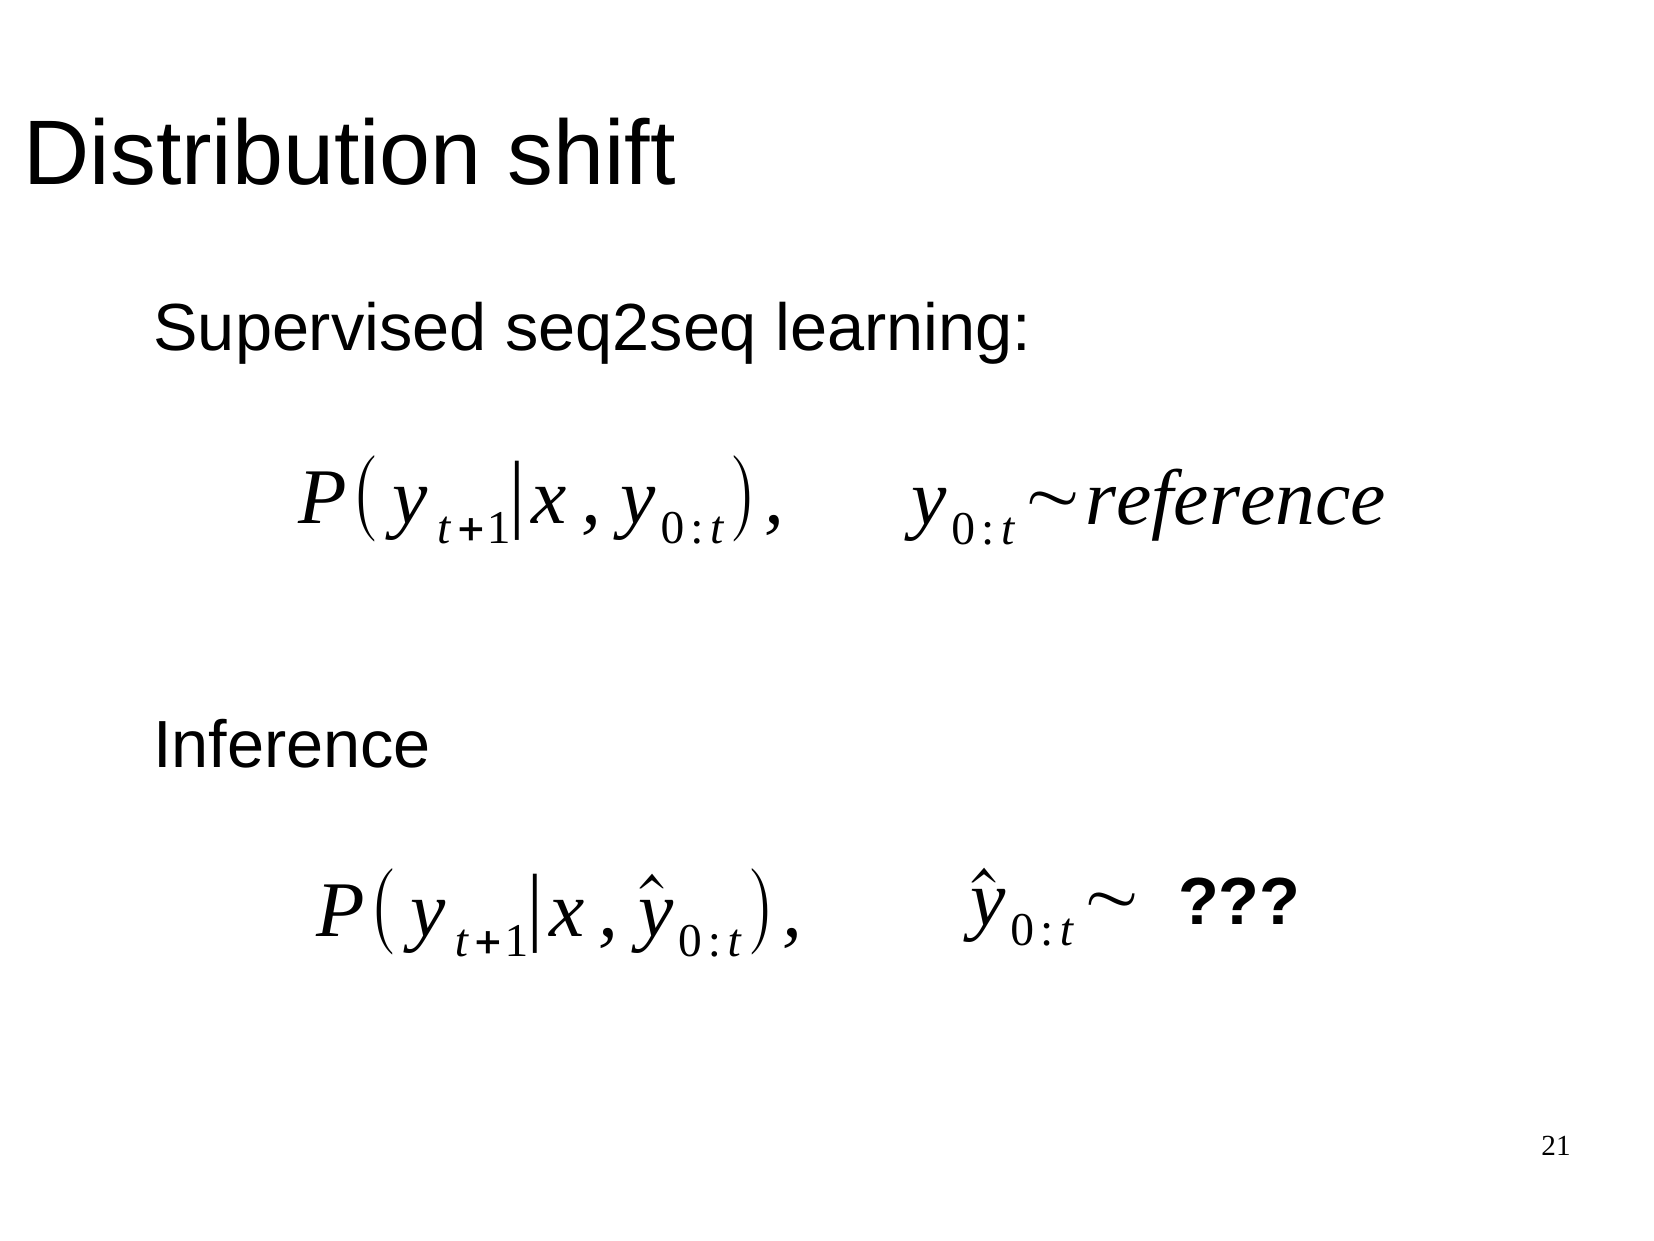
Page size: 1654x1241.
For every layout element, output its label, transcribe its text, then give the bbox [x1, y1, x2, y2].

list Supervised seq2seq learning: Inference [82, 290, 1571, 1010]
title Distribution shift [23, 49, 1512, 257]
chart [273, 449, 802, 552]
text_box ??? [1139, 857, 1395, 946]
chart [291, 862, 820, 965]
chart [881, 455, 1401, 556]
